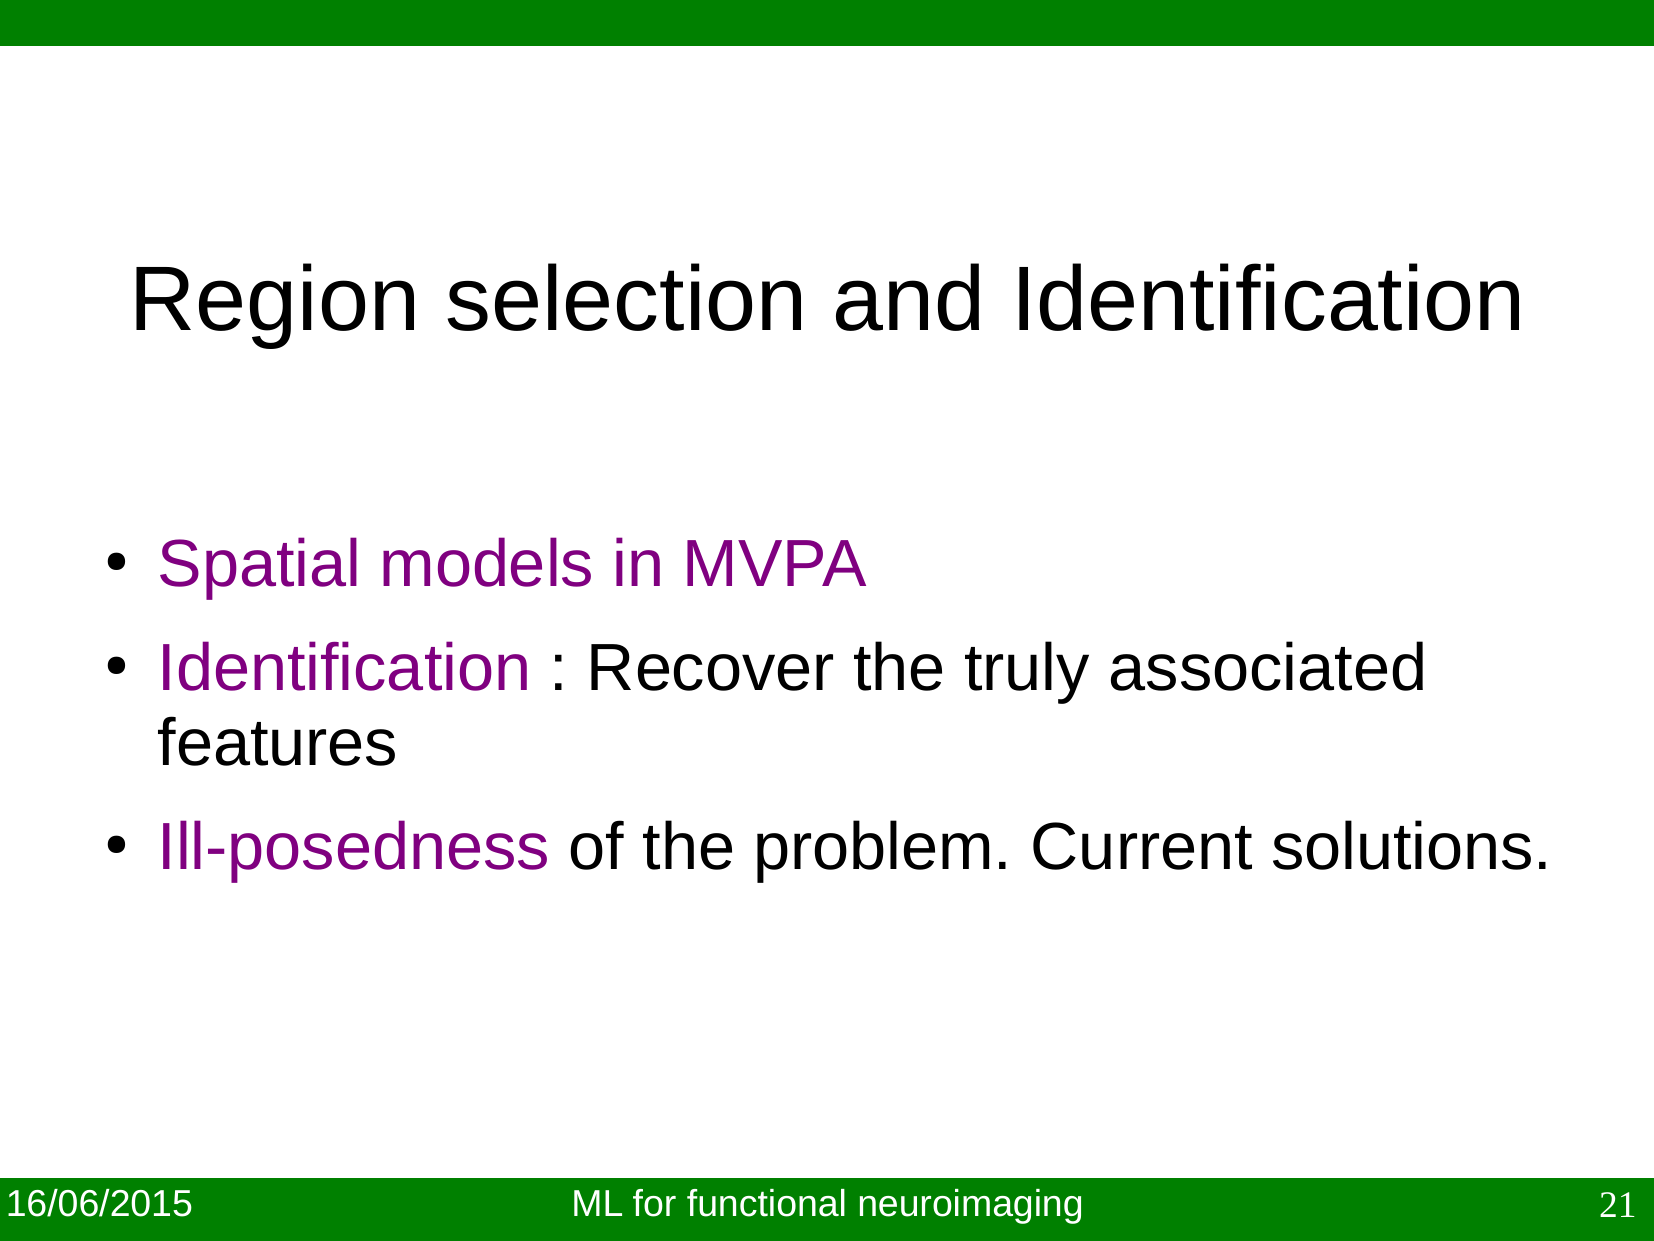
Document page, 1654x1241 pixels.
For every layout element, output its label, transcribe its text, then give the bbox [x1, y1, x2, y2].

list Spatial models in MVPA Identification : Recover the truly associated features Ill-posedness of the problem. Current solutions. [86, 525, 1576, 931]
title Region selection and Identification [71, 195, 1561, 403]
